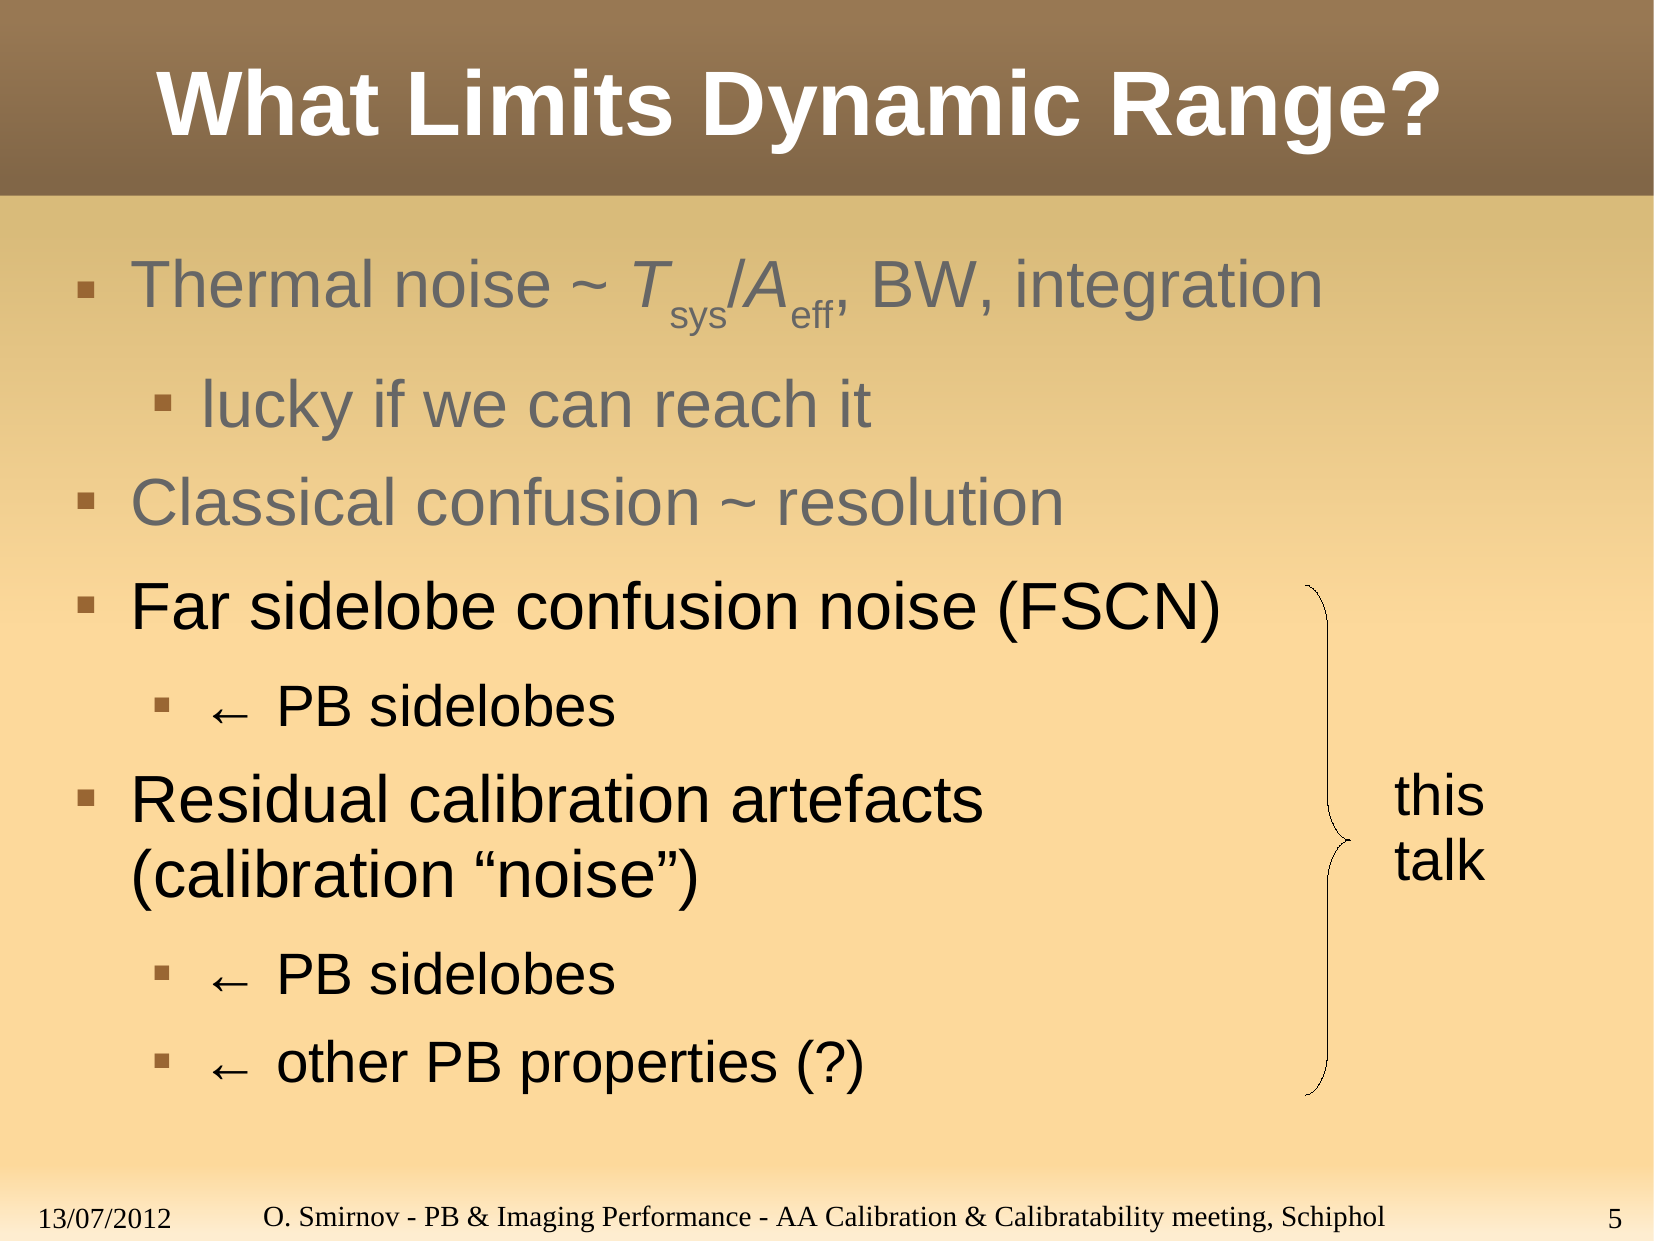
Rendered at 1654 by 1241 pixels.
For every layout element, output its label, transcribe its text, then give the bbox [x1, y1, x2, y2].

list Thermal noise ~ Tsys/Aeff, BW, integration lucky if we can reach it Classical confusion ~ resolution Far sidelobe confusion noise (FSCN) ← PB sidelobes Residual calibration artefacts (calibration “noise”) ← PB sidelobes ← other PB properties (?) [60, 246, 1621, 1171]
picture [0, 0, 1654, 1241]
title What Limits Dynamic Range? [76, 0, 1565, 208]
text_box this talk [1380, 755, 1621, 901]
